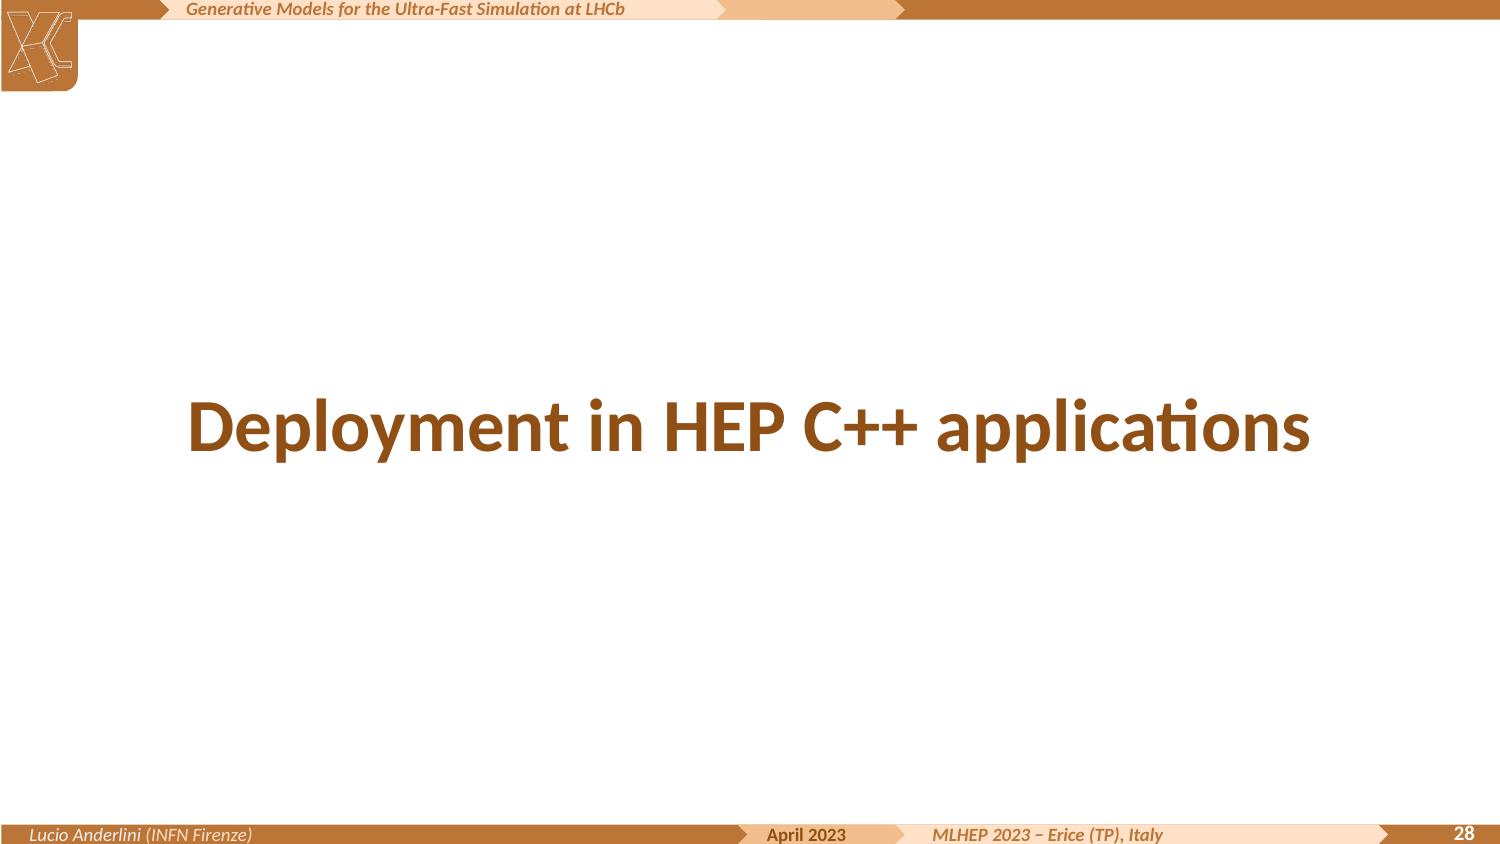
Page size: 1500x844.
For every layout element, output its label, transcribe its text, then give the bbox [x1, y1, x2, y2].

title Deployment in HEP C++ applications [51, 352, 1449, 491]
slide_number <number> [1429, 819, 1491, 844]
